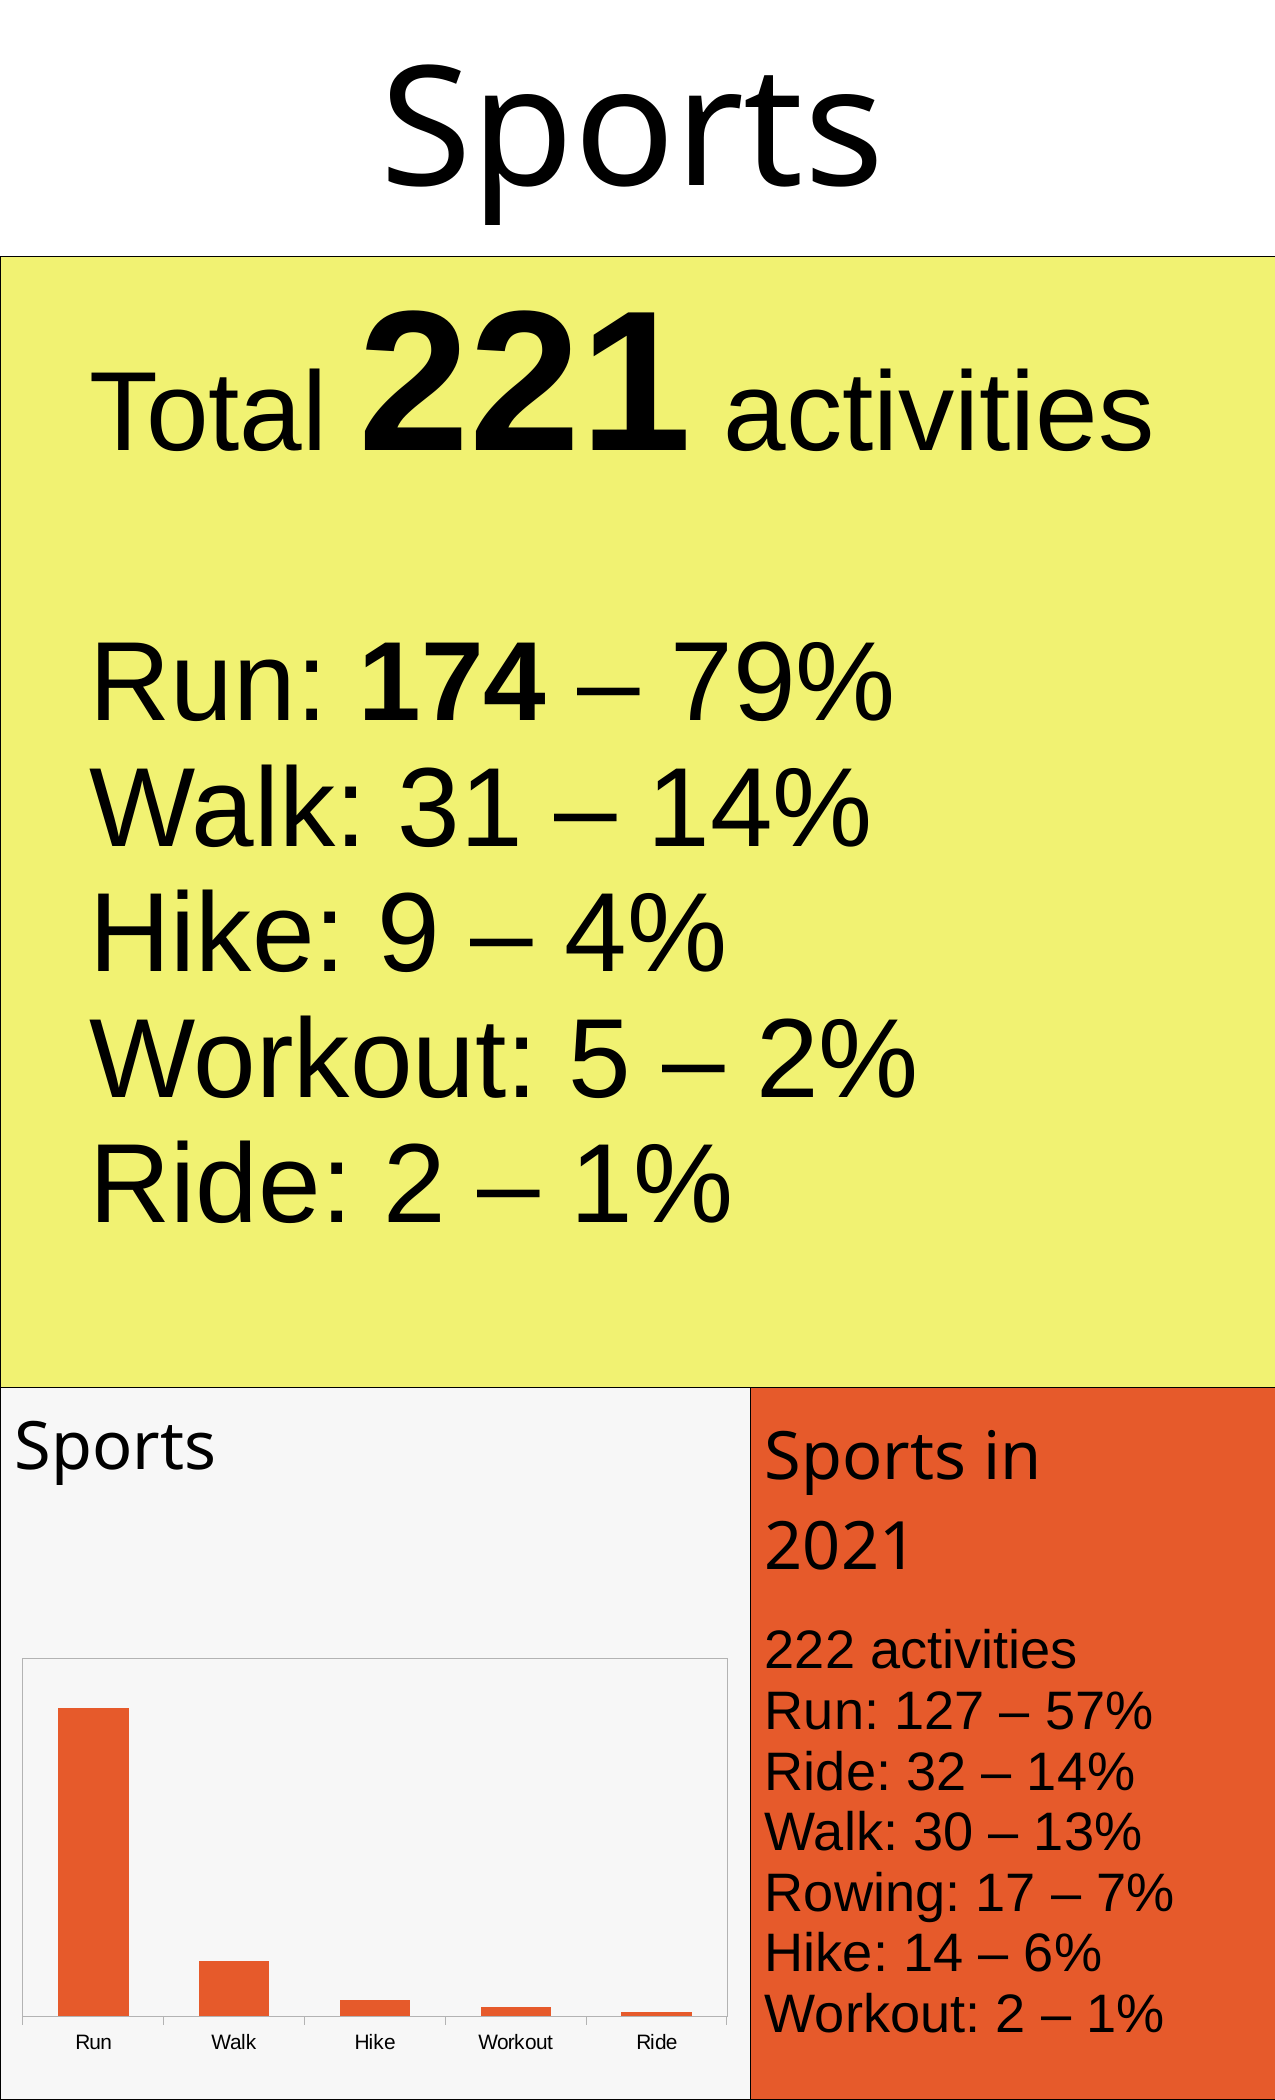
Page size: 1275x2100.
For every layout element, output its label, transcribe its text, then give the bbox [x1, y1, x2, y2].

chart [8, 1650, 742, 2063]
text_box Sports in 2021 [751, 1455, 1163, 1585]
text_box [0, 256, 1275, 2100]
text_box Sports [0, 1390, 751, 1576]
text_box 222 activities Run: 127 – 57% Ride: 32 – 14% Walk: 30 – 13% Rowing: 17 – 7% Hike: 14 – 6% Workout: 2 – 1% [750, 1612, 1262, 2089]
text_box Sports [365, 0, 910, 227]
text_box Total 221 activities Run: 174 – 79% Walk: 31 – 14% Hike: 9 – 4% Workout: 5 – 2% Ride: 2 – 1% [75, 262, 1238, 1455]
